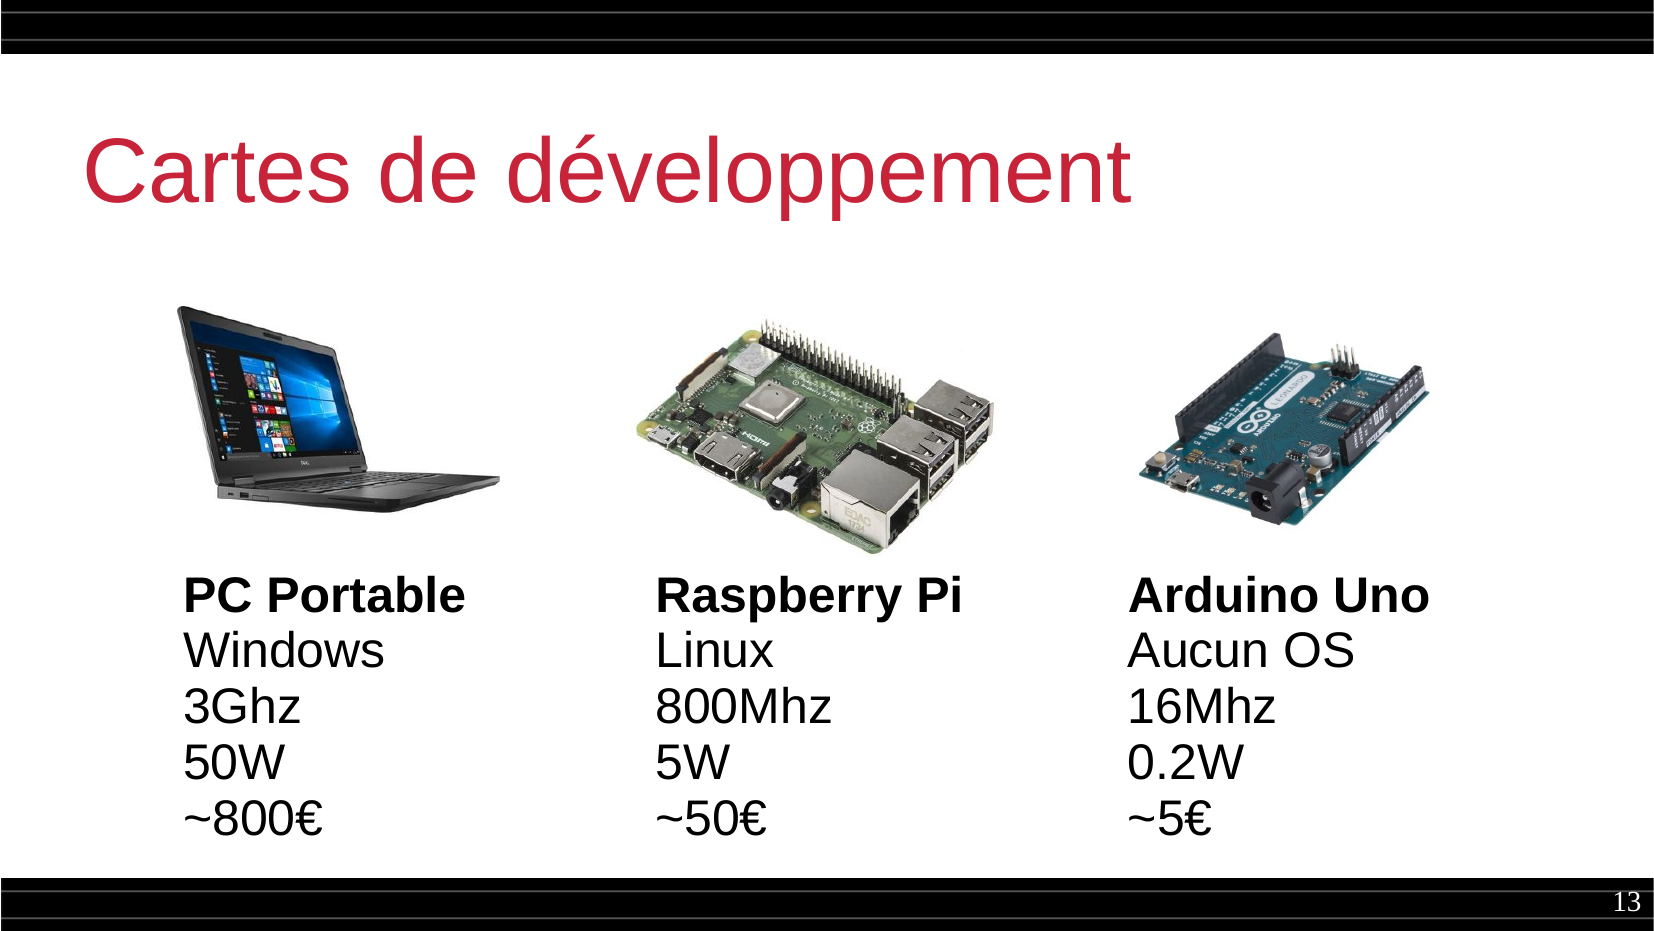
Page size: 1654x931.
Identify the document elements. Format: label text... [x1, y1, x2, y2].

list Raspberry Pi Linux 800Mhz 5W ~50€ [584, 566, 1046, 851]
picture [614, 307, 1022, 566]
list Arduino Uno Aucun OS 16Mhz 0.2W ~5€ [1057, 566, 1518, 851]
picture [1, 878, 1654, 931]
title Cartes de développement [82, 92, 1571, 249]
picture [1, 0, 1654, 54]
picture [177, 247, 500, 571]
list PC Portable Windows 3Ghz 50W ~800€ [112, 566, 573, 851]
picture [1133, 328, 1434, 532]
